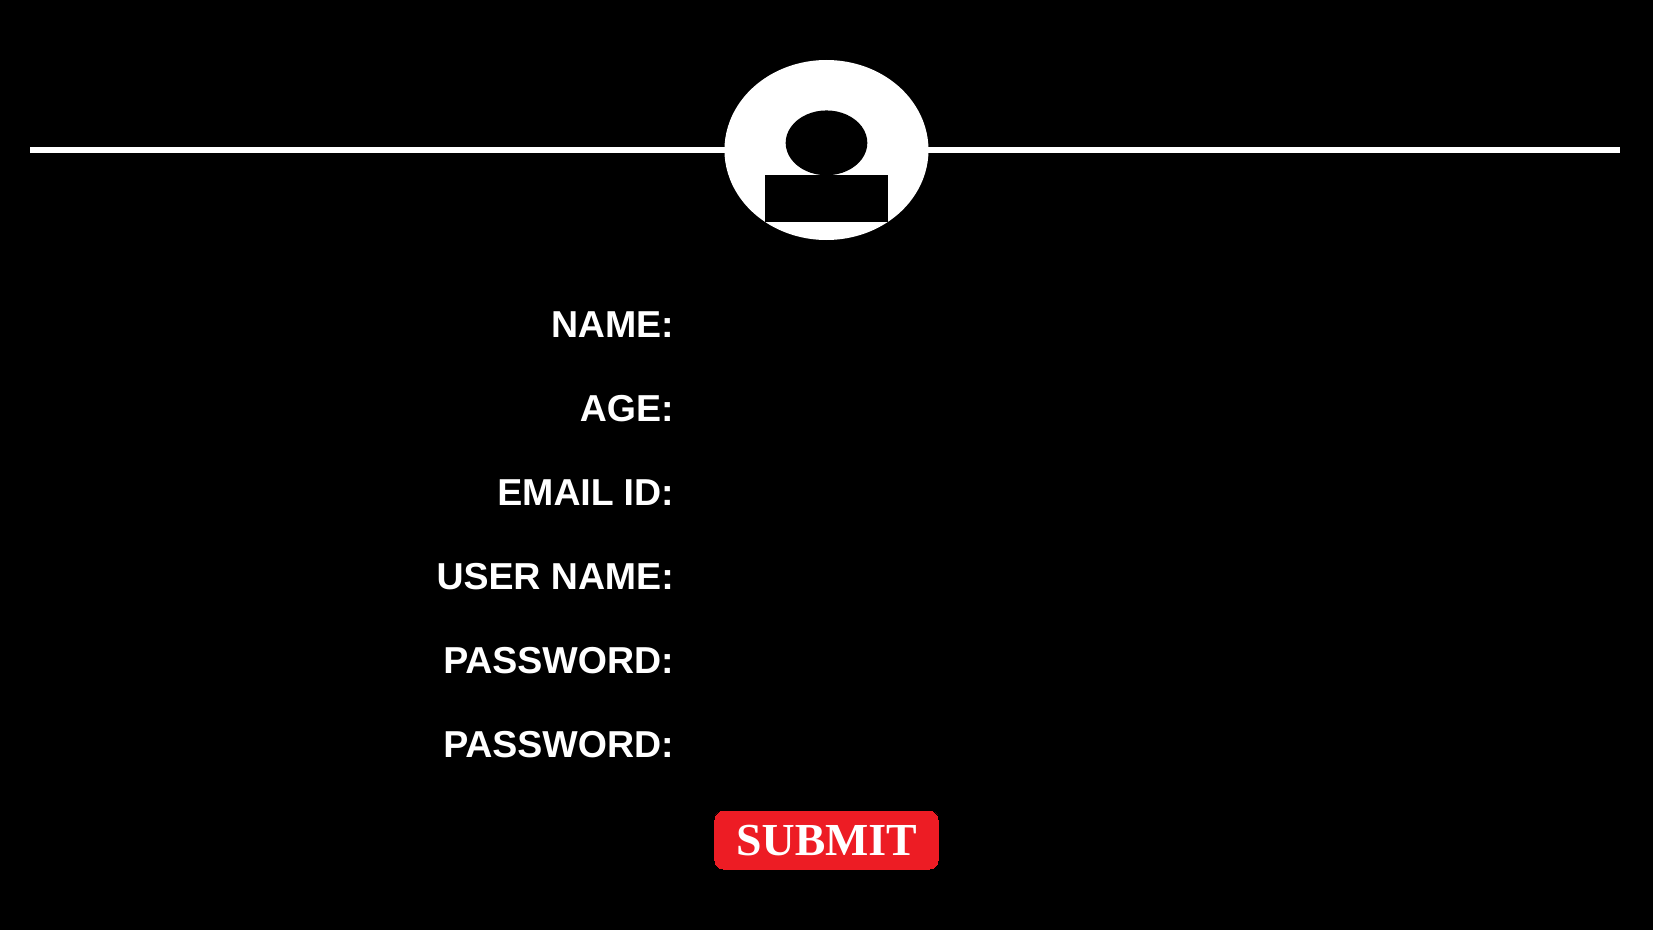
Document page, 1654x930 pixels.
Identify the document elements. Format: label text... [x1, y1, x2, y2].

text_box [724, 59, 929, 241]
text_box SUBMIT [713, 810, 940, 871]
text_box NAME: AGE: EMAIL ID: USER NAME: PASSWORD: PASSWORD: [421, 296, 689, 857]
